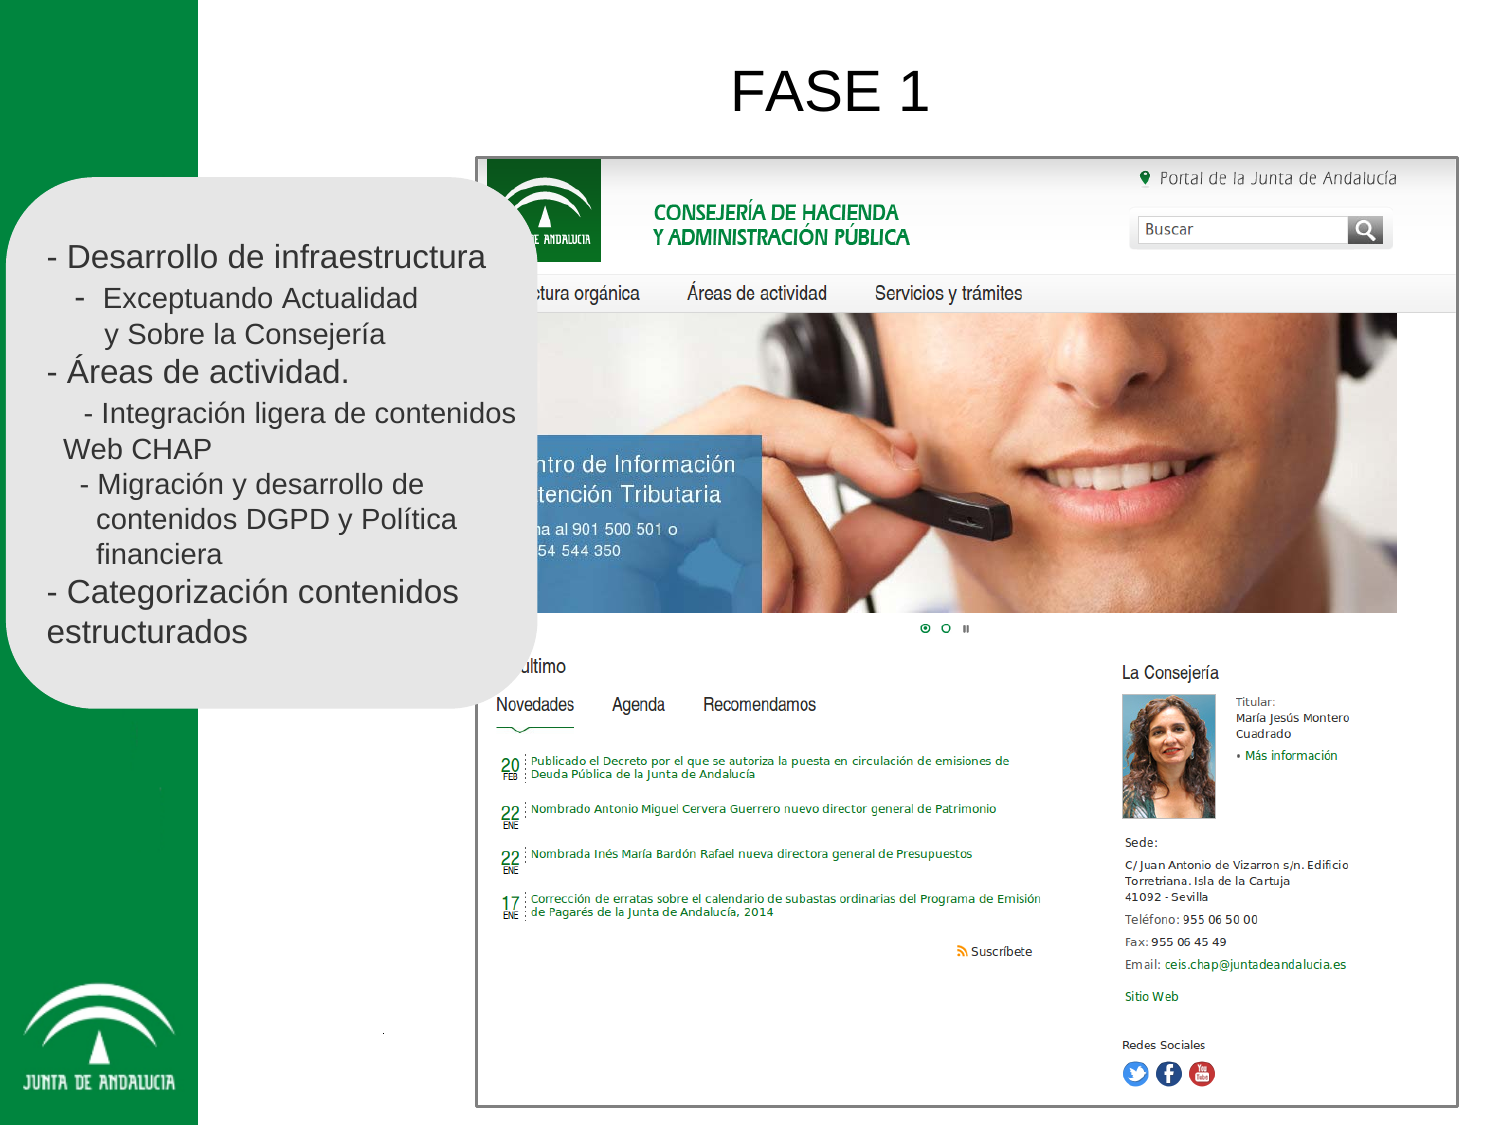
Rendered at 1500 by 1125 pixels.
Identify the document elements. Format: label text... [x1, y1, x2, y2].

text_box - Desarrollo de infraestructura - Exceptuando Actualidad y Sobre la Consejería - Áreas de actividad. - Integración ligera de contenidos Web CHAP - Migración y desarrollo de contenidos DGPD y Política financiera - Categorización contenidos estructurados [5, 177, 538, 709]
title FASE 1 [265, 16, 1396, 166]
picture [478, 159, 1456, 1106]
picture [0, 0, 198, 1125]
